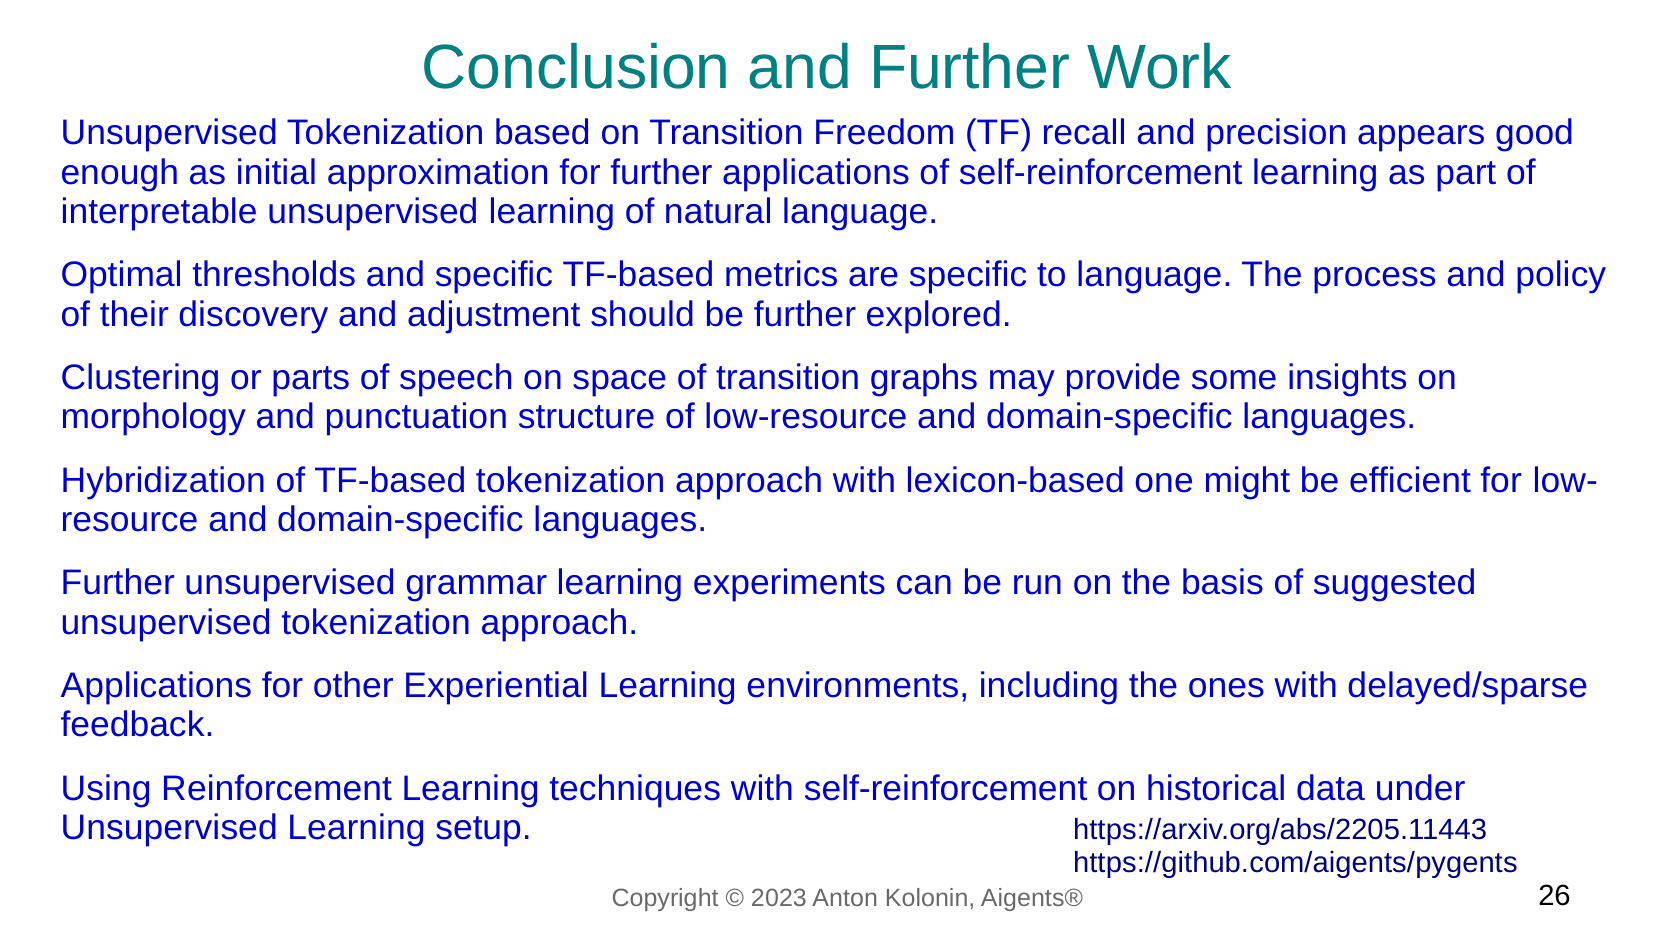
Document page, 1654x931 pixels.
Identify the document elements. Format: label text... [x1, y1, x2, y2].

text_box https://github.com/aigents/pygents [1058, 839, 1654, 896]
text_box Conclusion and Further Work [0, 0, 1630, 135]
text_box https://arxiv.org/abs/2205.11443 [1058, 805, 1503, 854]
text_box Unsupervised Tokenization based on Transition Freedom (TF) recall and precision appears good enough as initial approximation for further applications of self-reinforcement learning as part of interpretable unsupervised learning of natural language. Optimal thresholds and specific TF-based metrics are specific to language. The process and policy of their discovery and adjustment should be further explored. Clustering or parts of speech on space of transition graphs may provide some insights on morphology and punctuation structure of low-resource and domain-specific languages. Hybridization of TF-based tokenization approach with lexicon-based one might be efficient for low-resource and domain-specific languages. Further unsupervised grammar learning experiments can be run on the basis of suggested unsupervised tokenization approach. Applications for other Experiential Learning environments, including the ones with delayed/sparse feedback. Using Reinforcement Learning techniques with self-reinforcement on historical data under Unsupervised Learning setup. [40, 100, 1614, 857]
